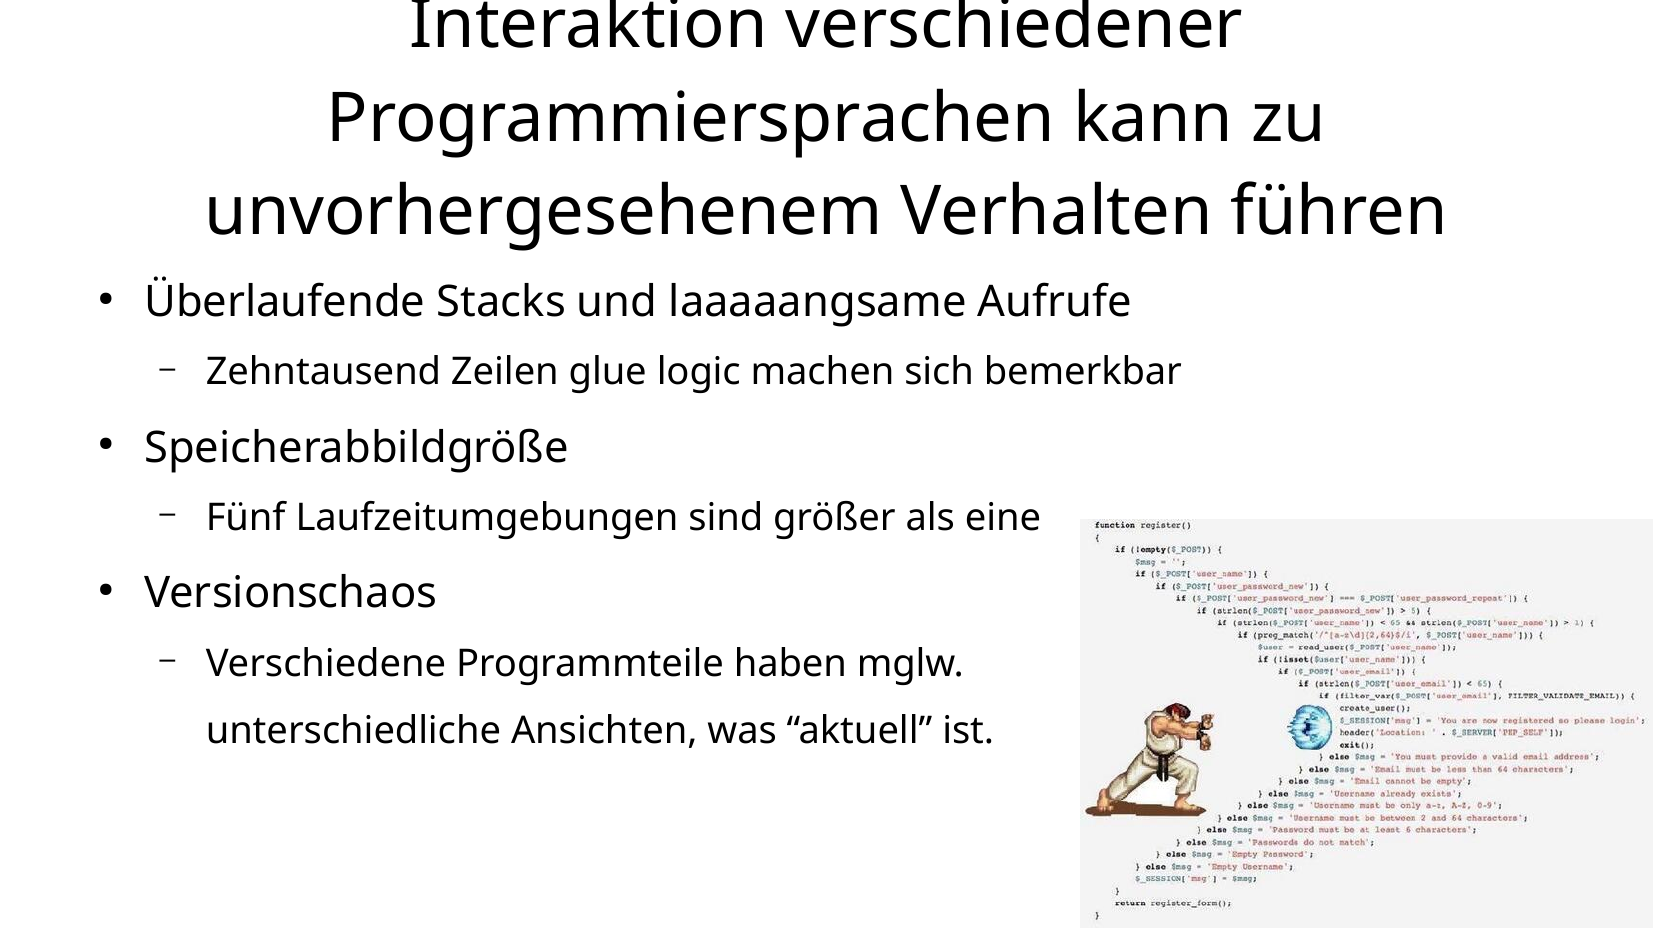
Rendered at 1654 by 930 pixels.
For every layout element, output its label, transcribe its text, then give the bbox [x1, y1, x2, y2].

picture [1080, 519, 1653, 928]
list Überlaufende Stacks und laaaaangsame Aufrufe Zehntausend Zeilen glue logic machen sich bemerkbar Speicherabbildgröße Fünf Laufzeitumgebungen sind größer als eine Versionschaos Verschiedene Programmteile haben mglw. unterschiedliche Ansichten, was “aktuell” ist. [82, 269, 1246, 766]
title Interaktion verschiedener Programmiersprachen kann zu unvorhergesehenem Verhalten führen [82, 31, 1571, 198]
